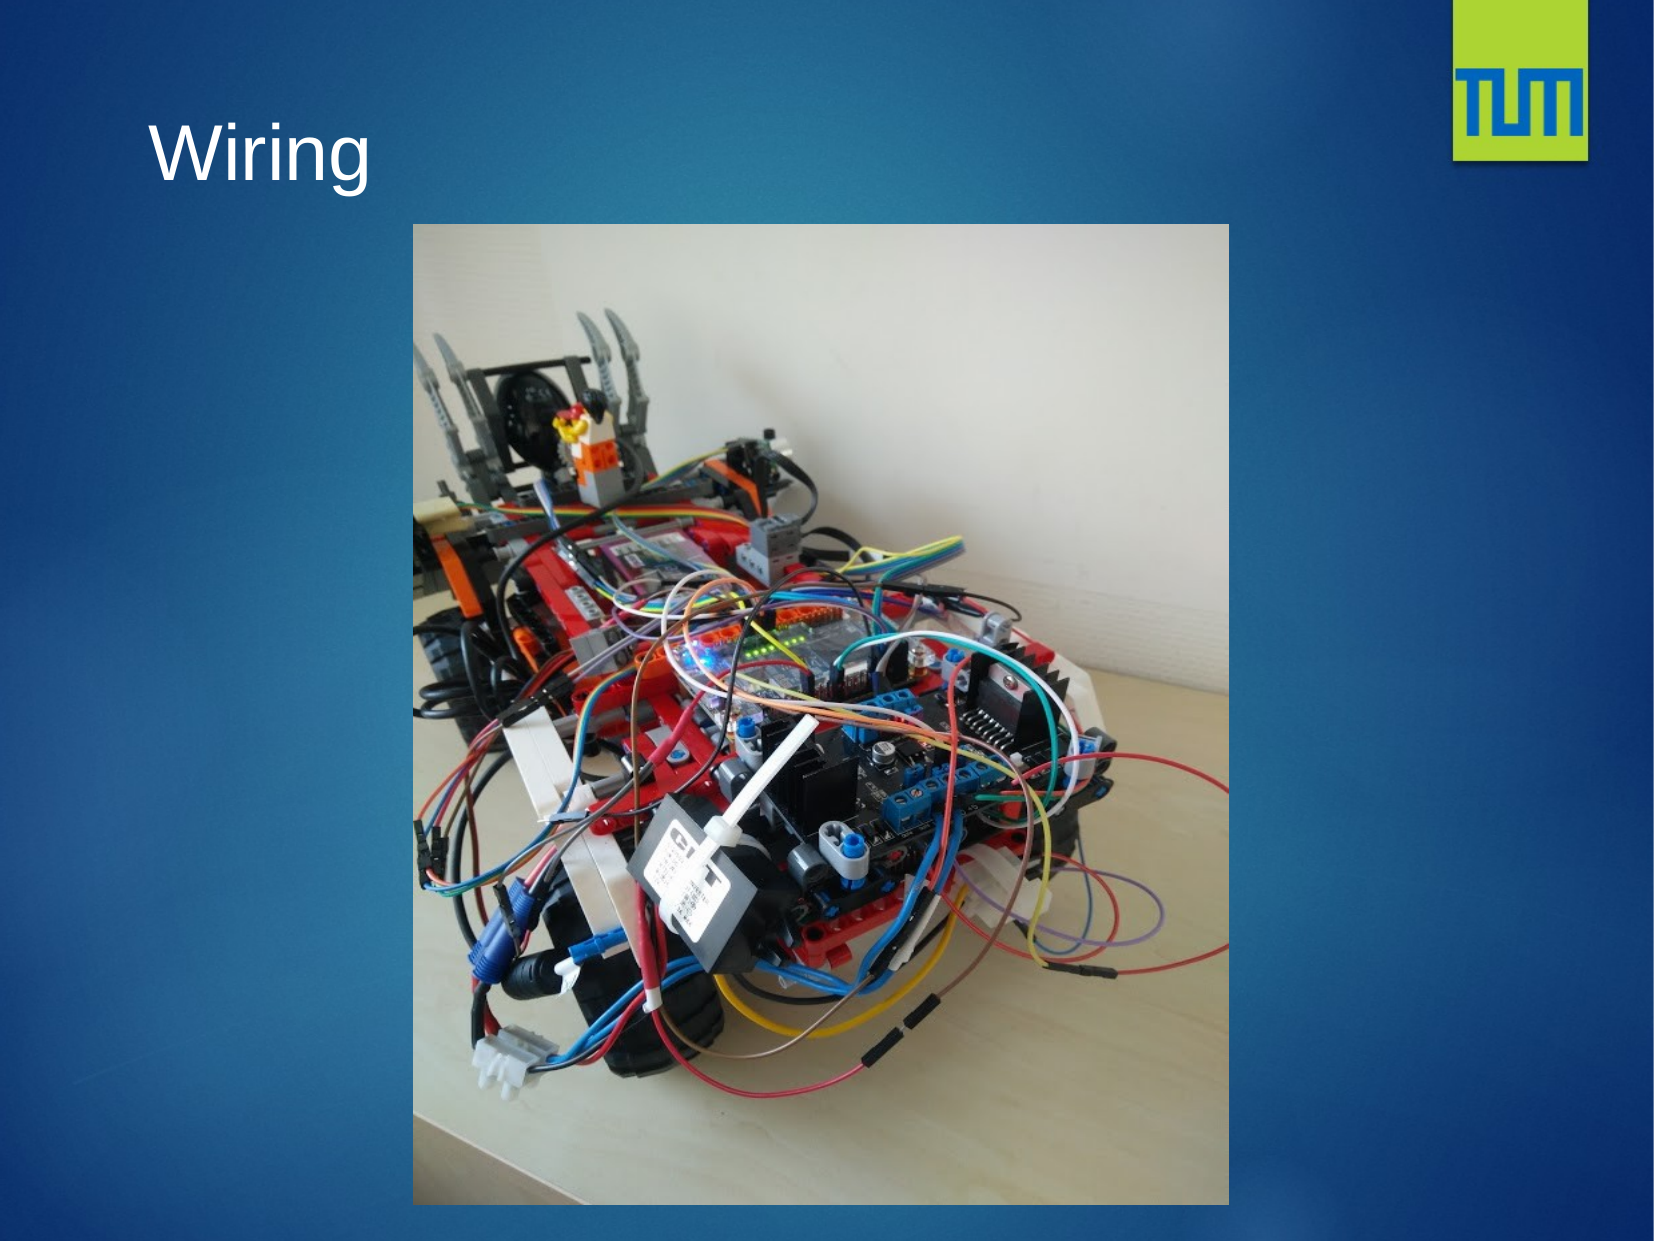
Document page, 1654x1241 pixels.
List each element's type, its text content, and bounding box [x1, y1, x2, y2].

picture [0, 0, 1654, 1241]
title Wiring [82, 49, 1571, 257]
